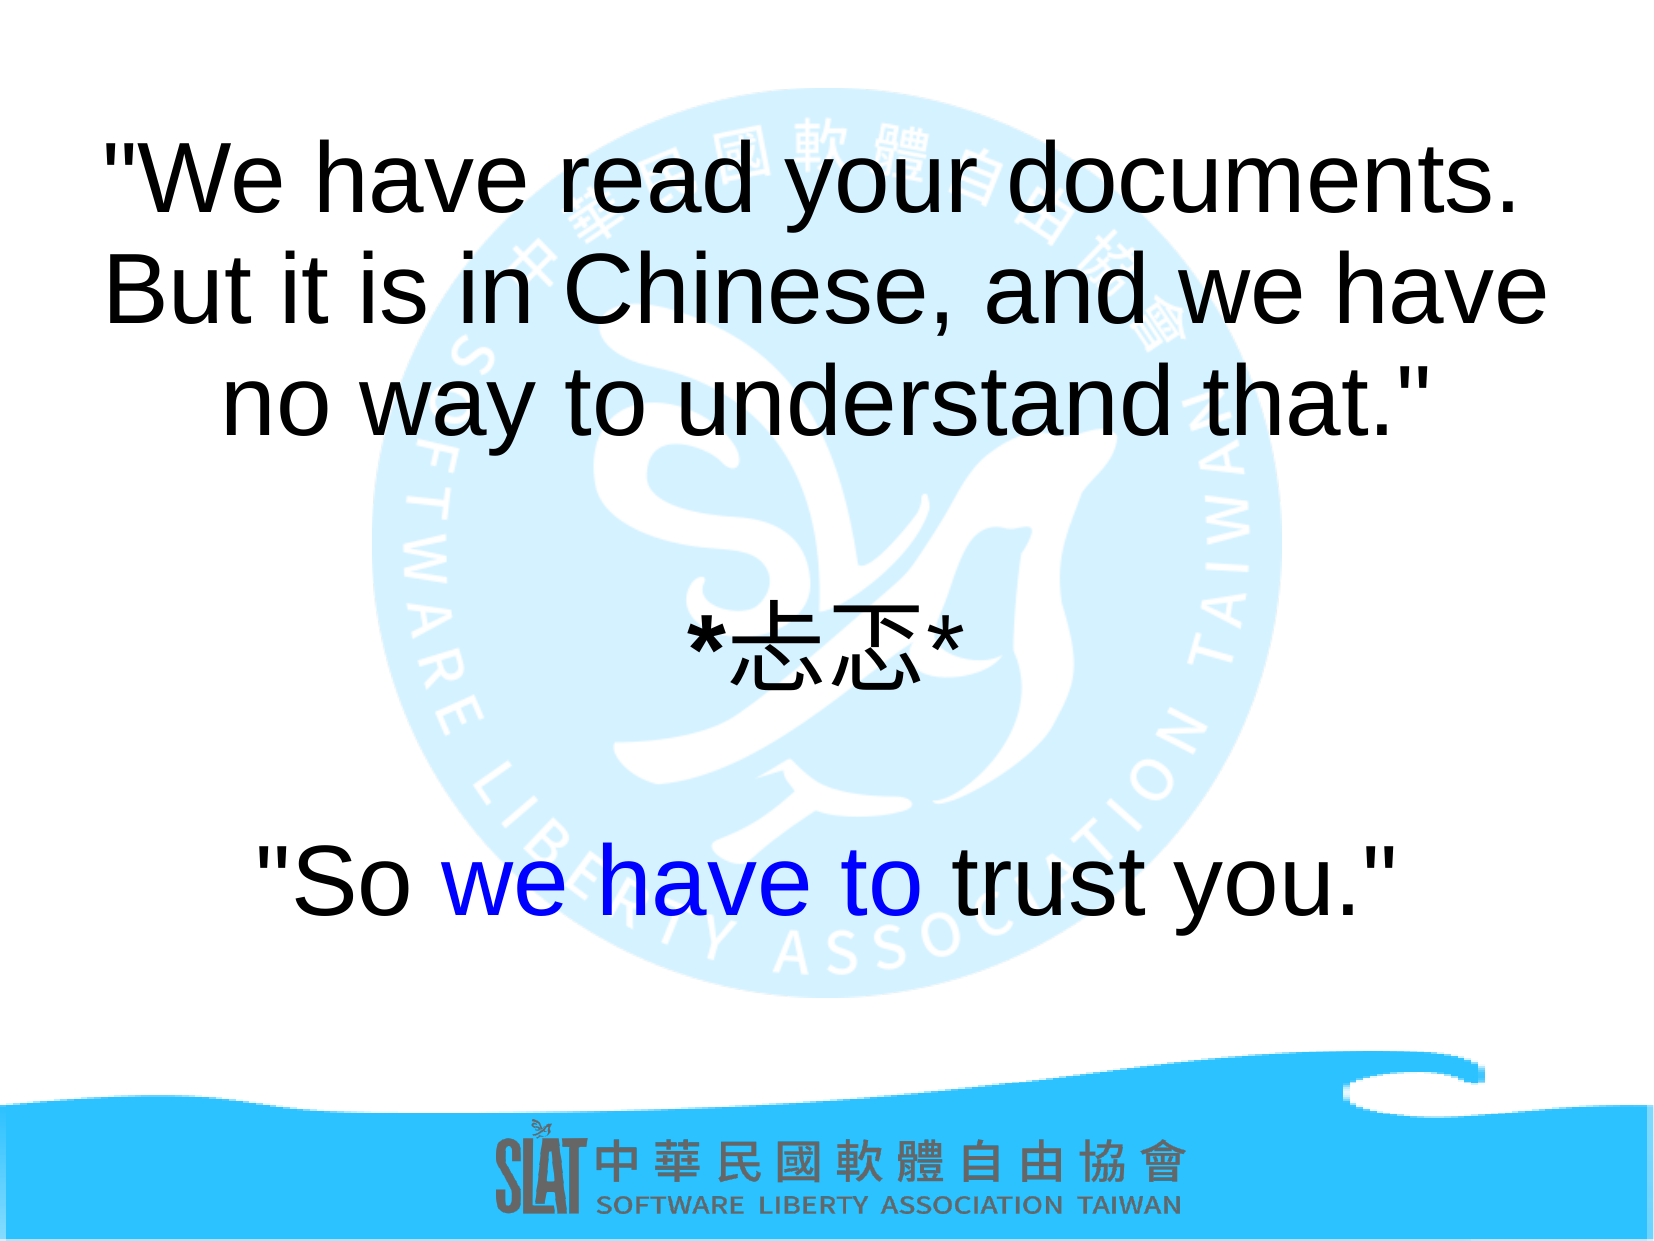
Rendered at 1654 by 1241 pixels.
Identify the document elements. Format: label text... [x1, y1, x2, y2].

subtitle "We have read your documents. But it is in Chinese, and we have no way to understand that." *忐忑* "So we have to trust you." [82, 49, 1571, 1010]
picture [0, 1051, 1654, 1241]
